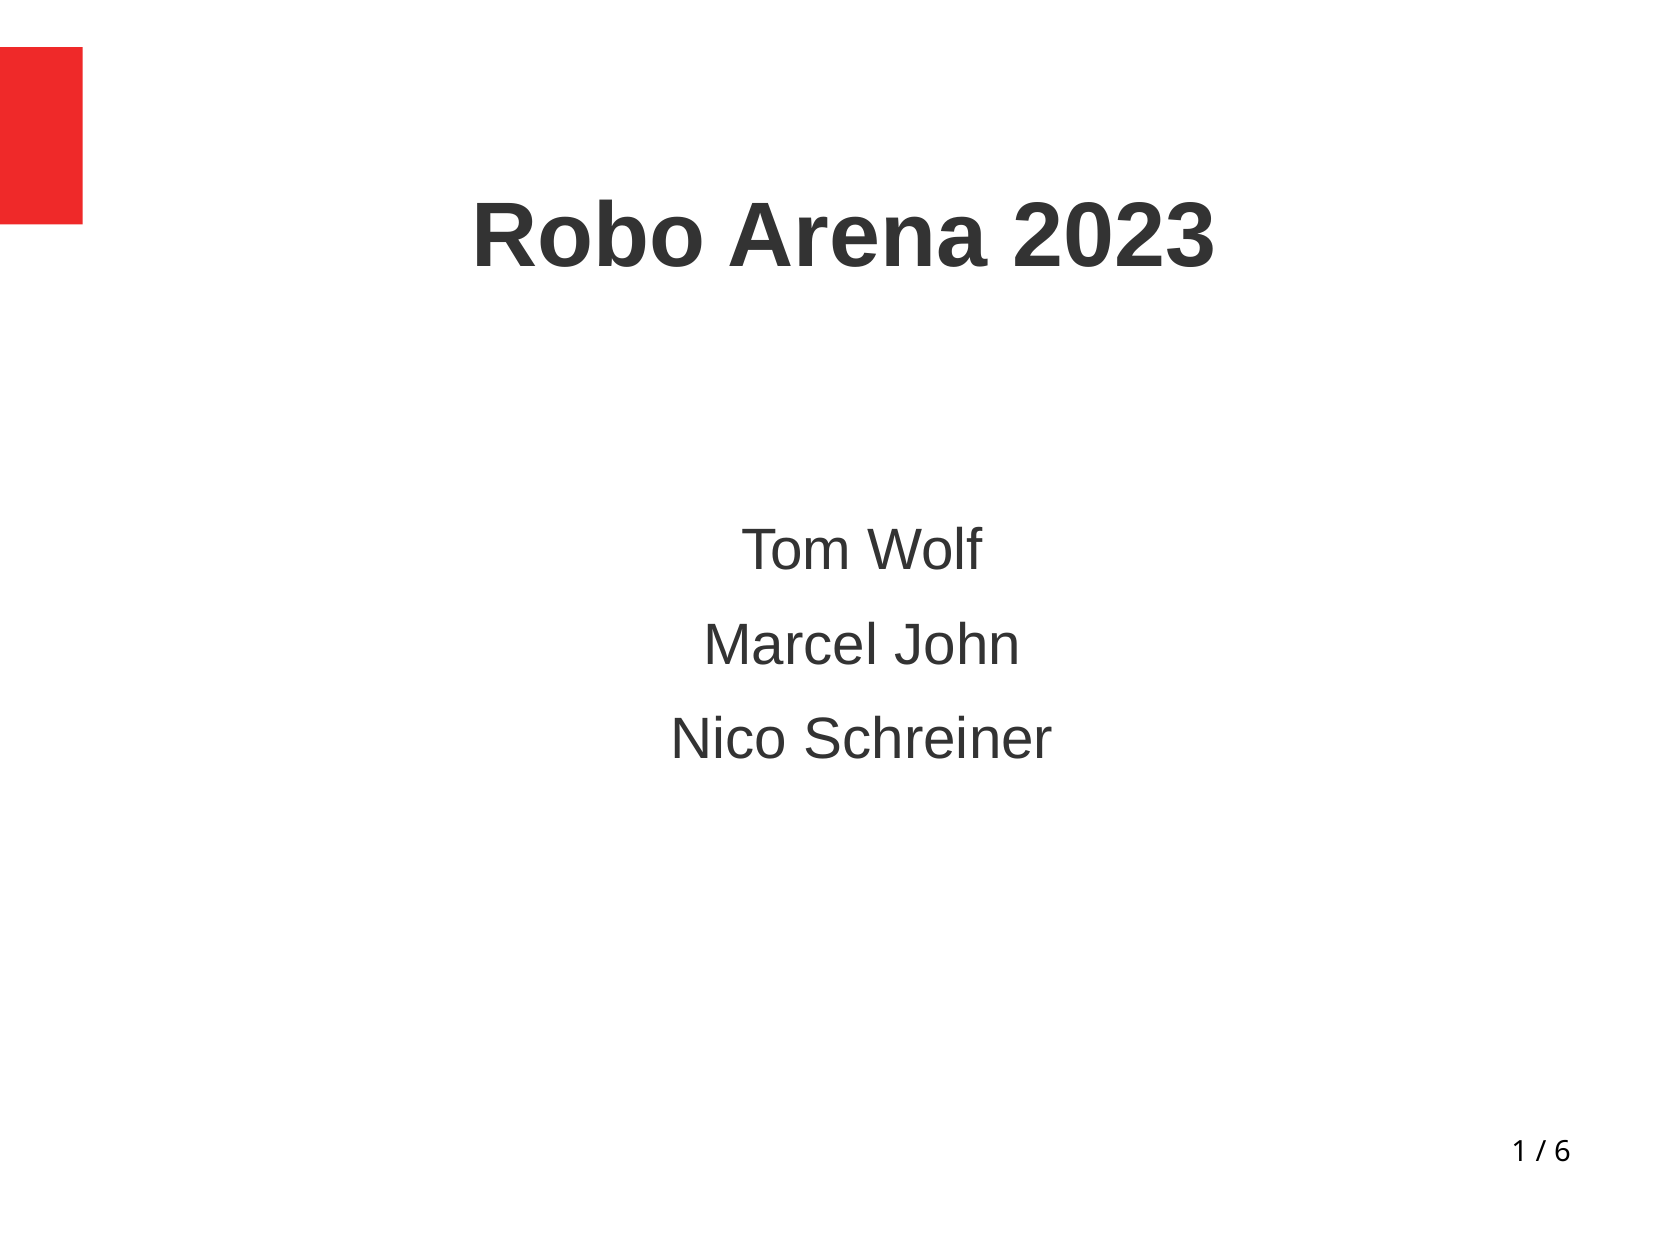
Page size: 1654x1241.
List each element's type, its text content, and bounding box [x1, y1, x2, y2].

title Robo Arena 2023 [118, 47, 1571, 423]
list Tom Wolf Marcel John Nico Schreiner [118, 422, 1536, 1142]
